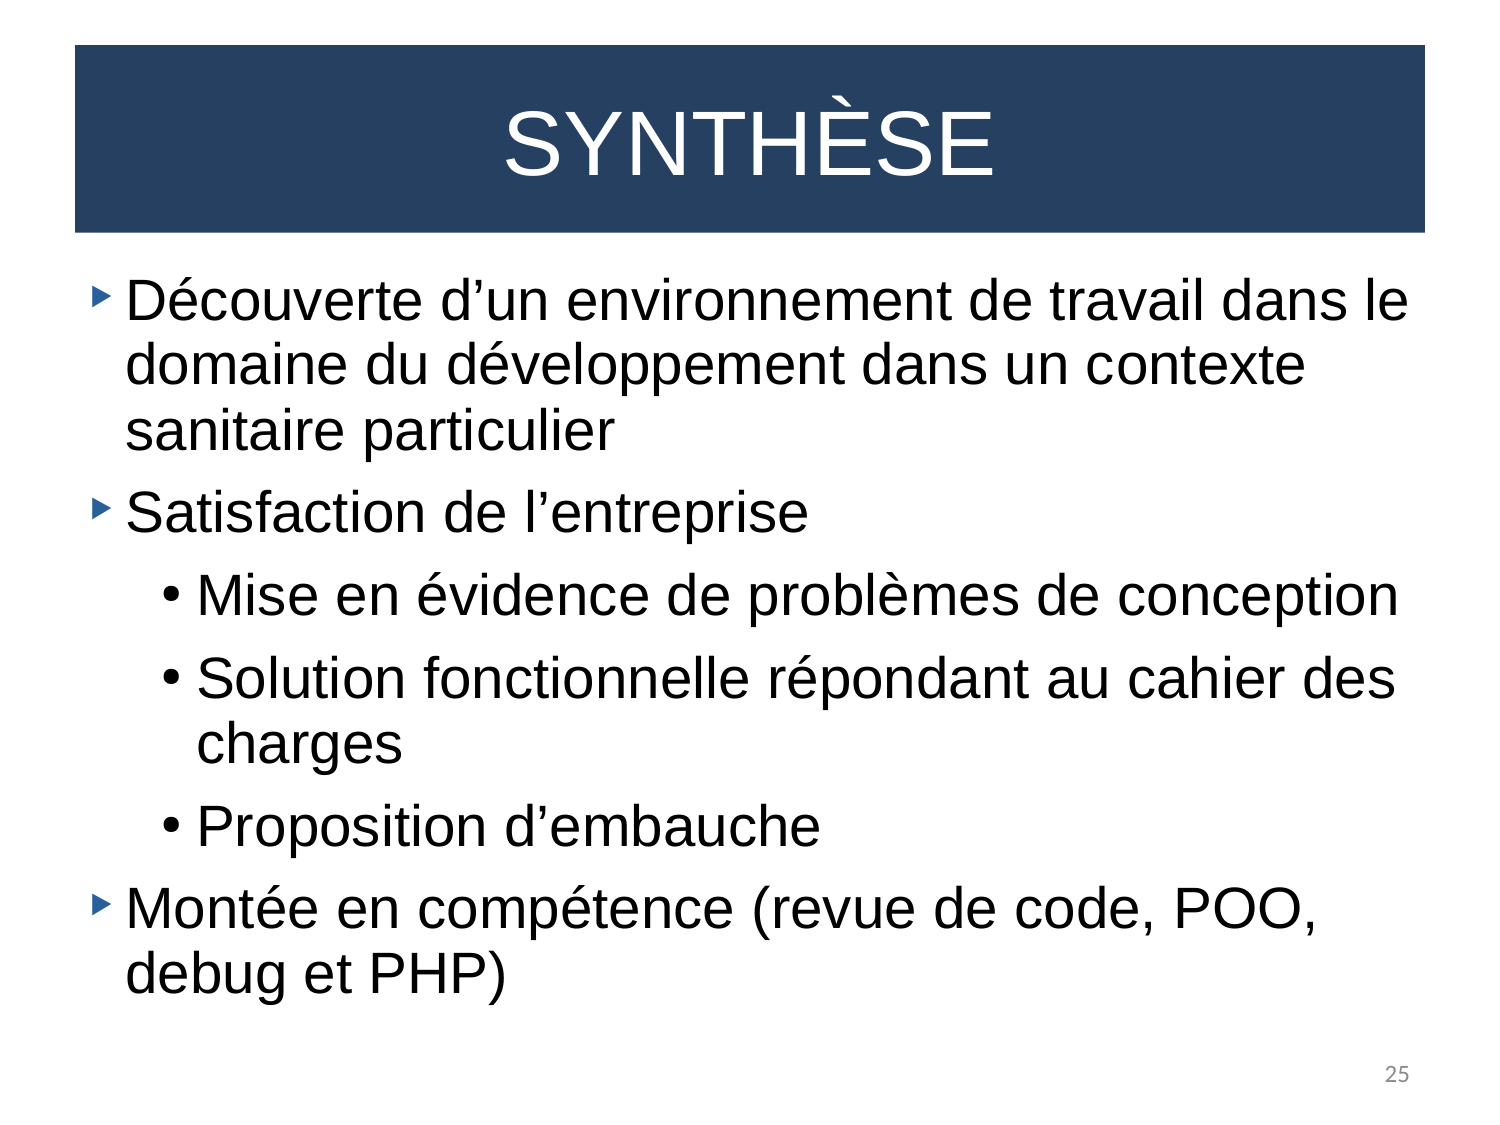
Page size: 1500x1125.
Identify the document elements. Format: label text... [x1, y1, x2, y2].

title SYNTHÈSE [75, 45, 1425, 177]
text_box Découverte d’un environnement de travail dans le domaine du développement dans un contexte sanitaire particulier Satisfaction de l’entreprise Mise en évidence de problèmes de conception Solution fonctionnelle répondant au cahier des charges Proposition d’embauche Montée en compétence (revue de code, POO, debug et PHP) [75, 177, 1430, 1017]
